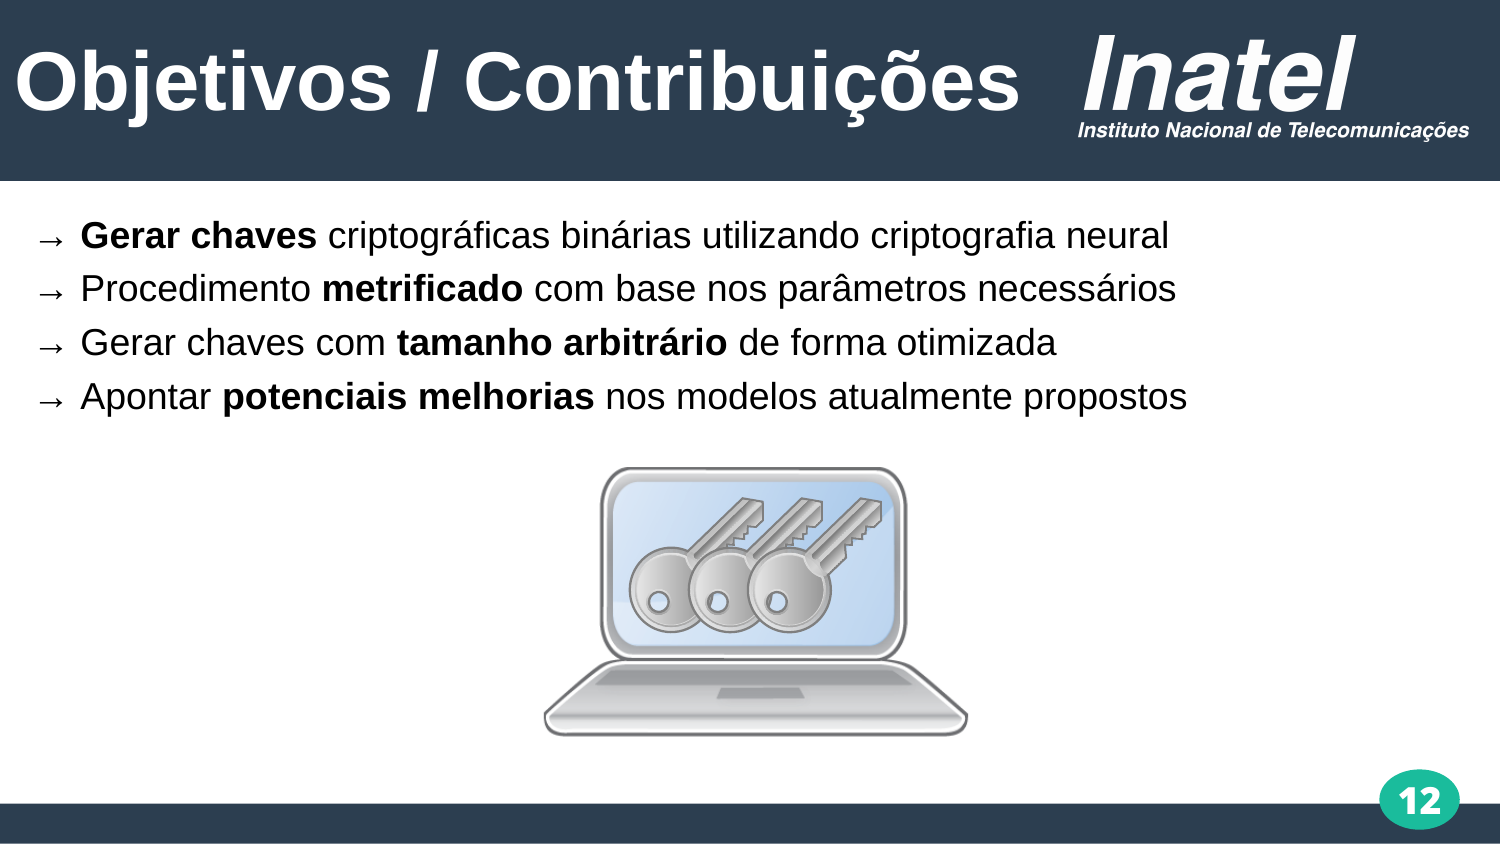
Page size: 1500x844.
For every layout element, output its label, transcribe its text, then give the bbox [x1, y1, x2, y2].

text_box → Gerar chaves criptográficas binárias utilizando criptografia neural → Procedimento metrificado com base nos parâmetros necessários → Gerar chaves com tamanho arbitrário de forma otimizada → Apontar potenciais melhorias nos modelos atualmente propostos [17, 206, 1477, 425]
picture [1078, 35, 1469, 142]
picture [525, 448, 987, 756]
text_box Objetivos / Contribuições [0, 27, 1063, 136]
